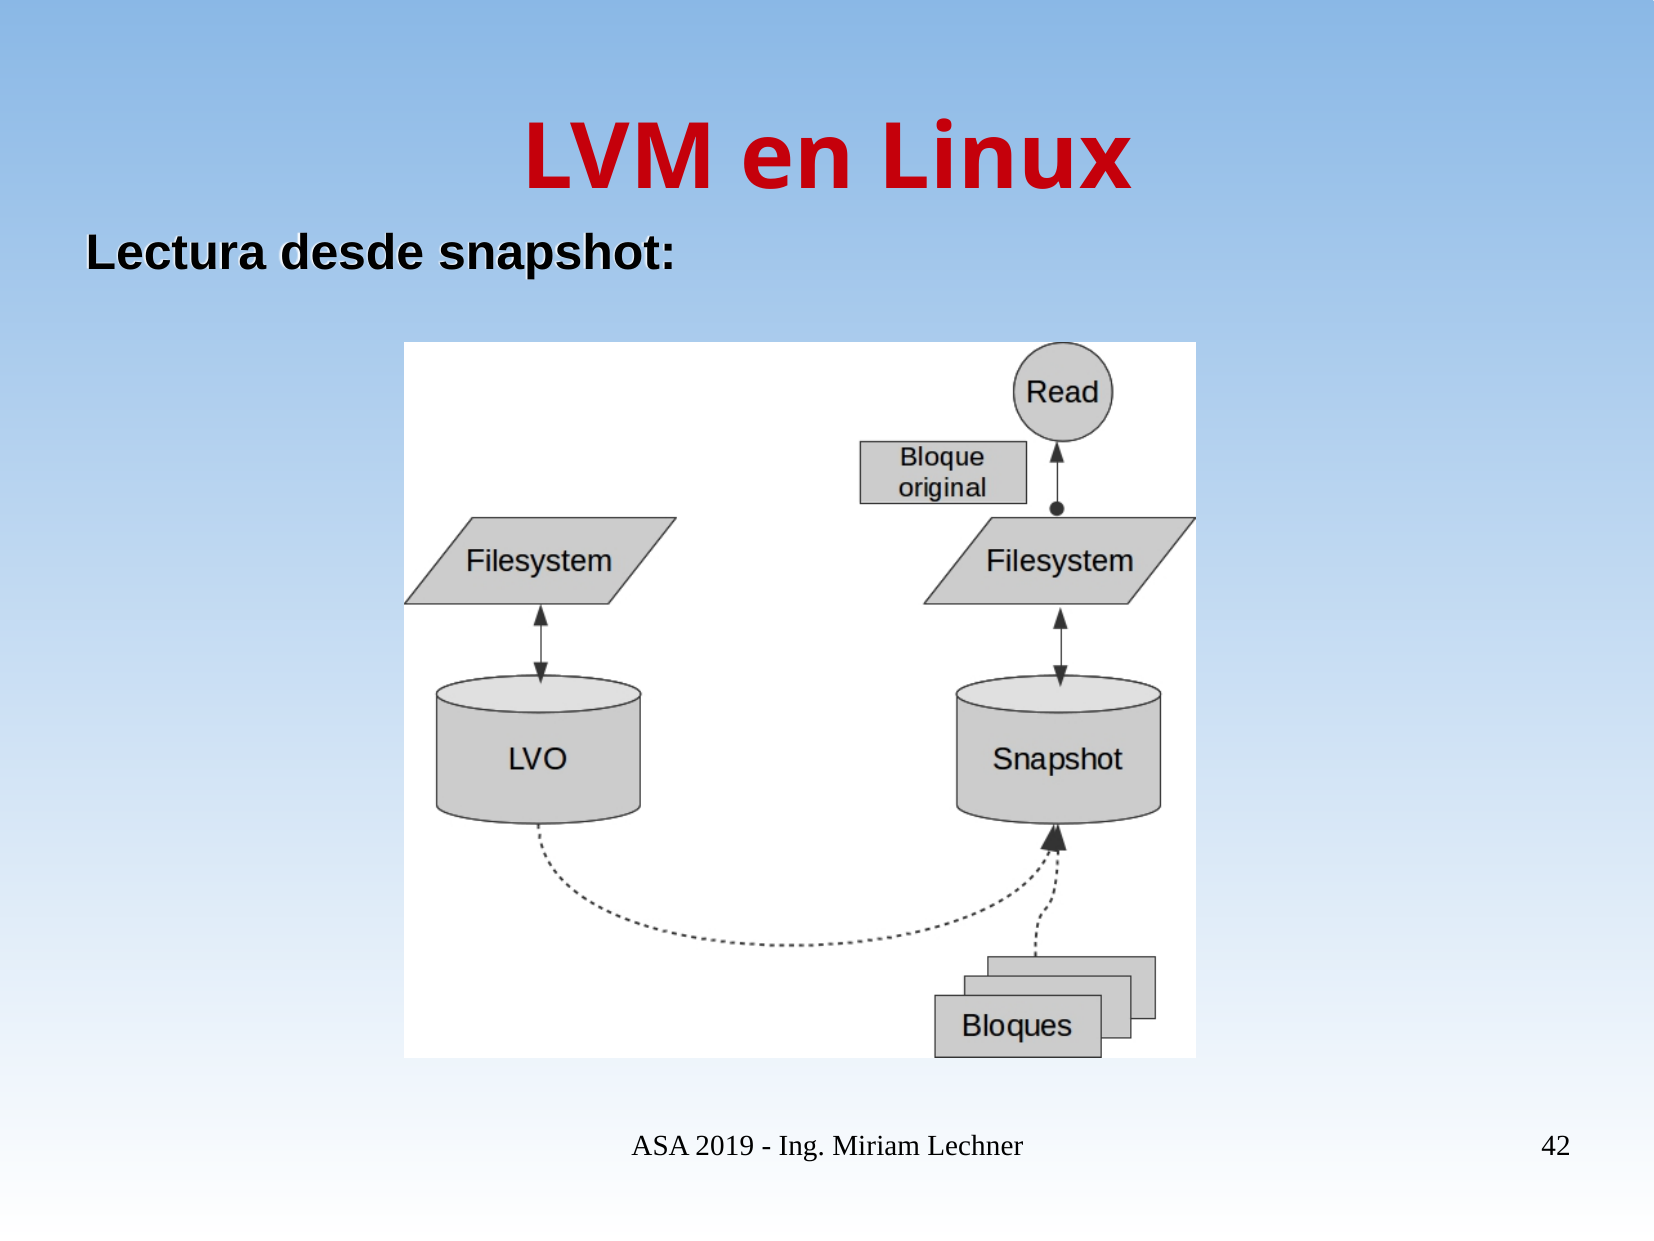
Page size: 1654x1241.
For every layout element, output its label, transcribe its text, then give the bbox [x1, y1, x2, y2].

text_box Lectura desde snapshot: [70, 216, 693, 390]
title LVM en Linux [82, 49, 1571, 257]
picture [404, 342, 1196, 1058]
